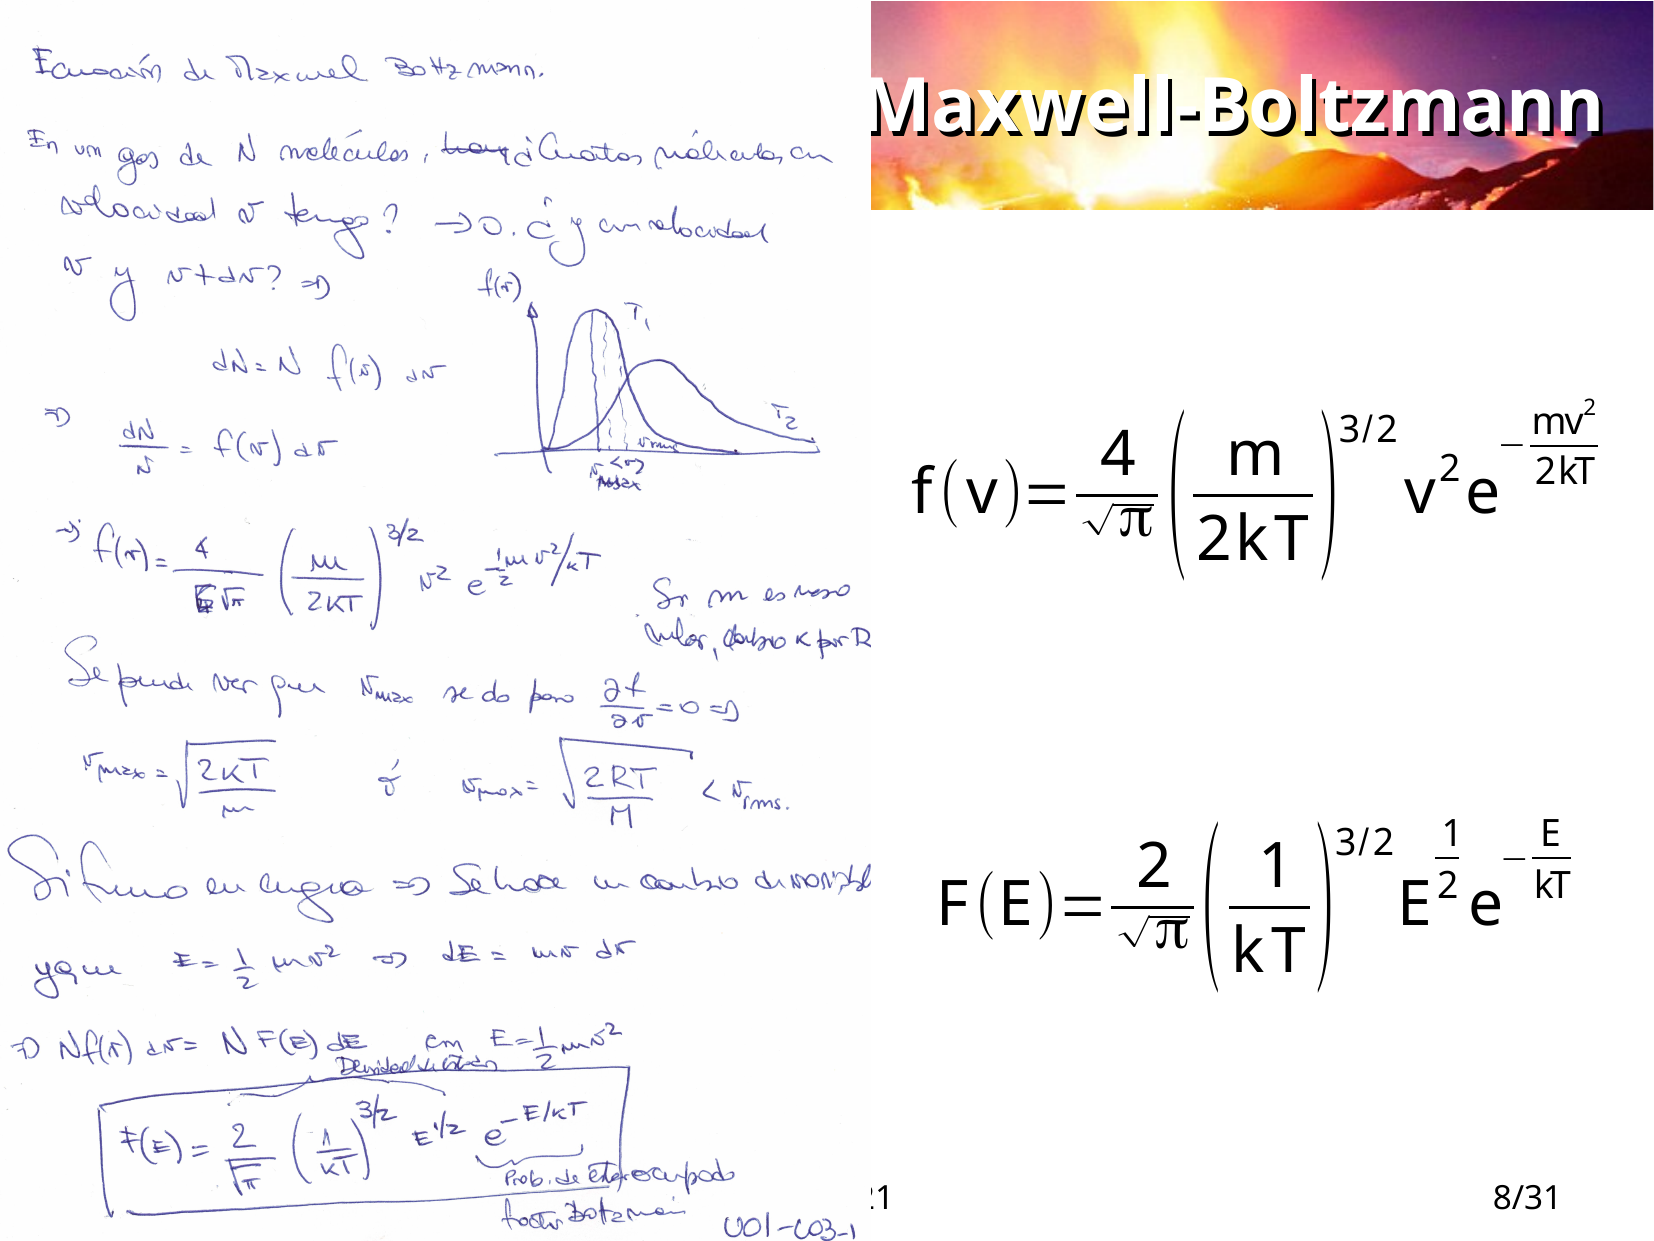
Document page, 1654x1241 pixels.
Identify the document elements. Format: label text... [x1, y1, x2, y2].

title Maxwell-Boltzmann [871, 15, 1606, 191]
chart [903, 393, 1606, 586]
chart [930, 810, 1579, 998]
picture [0, 0, 1654, 1241]
